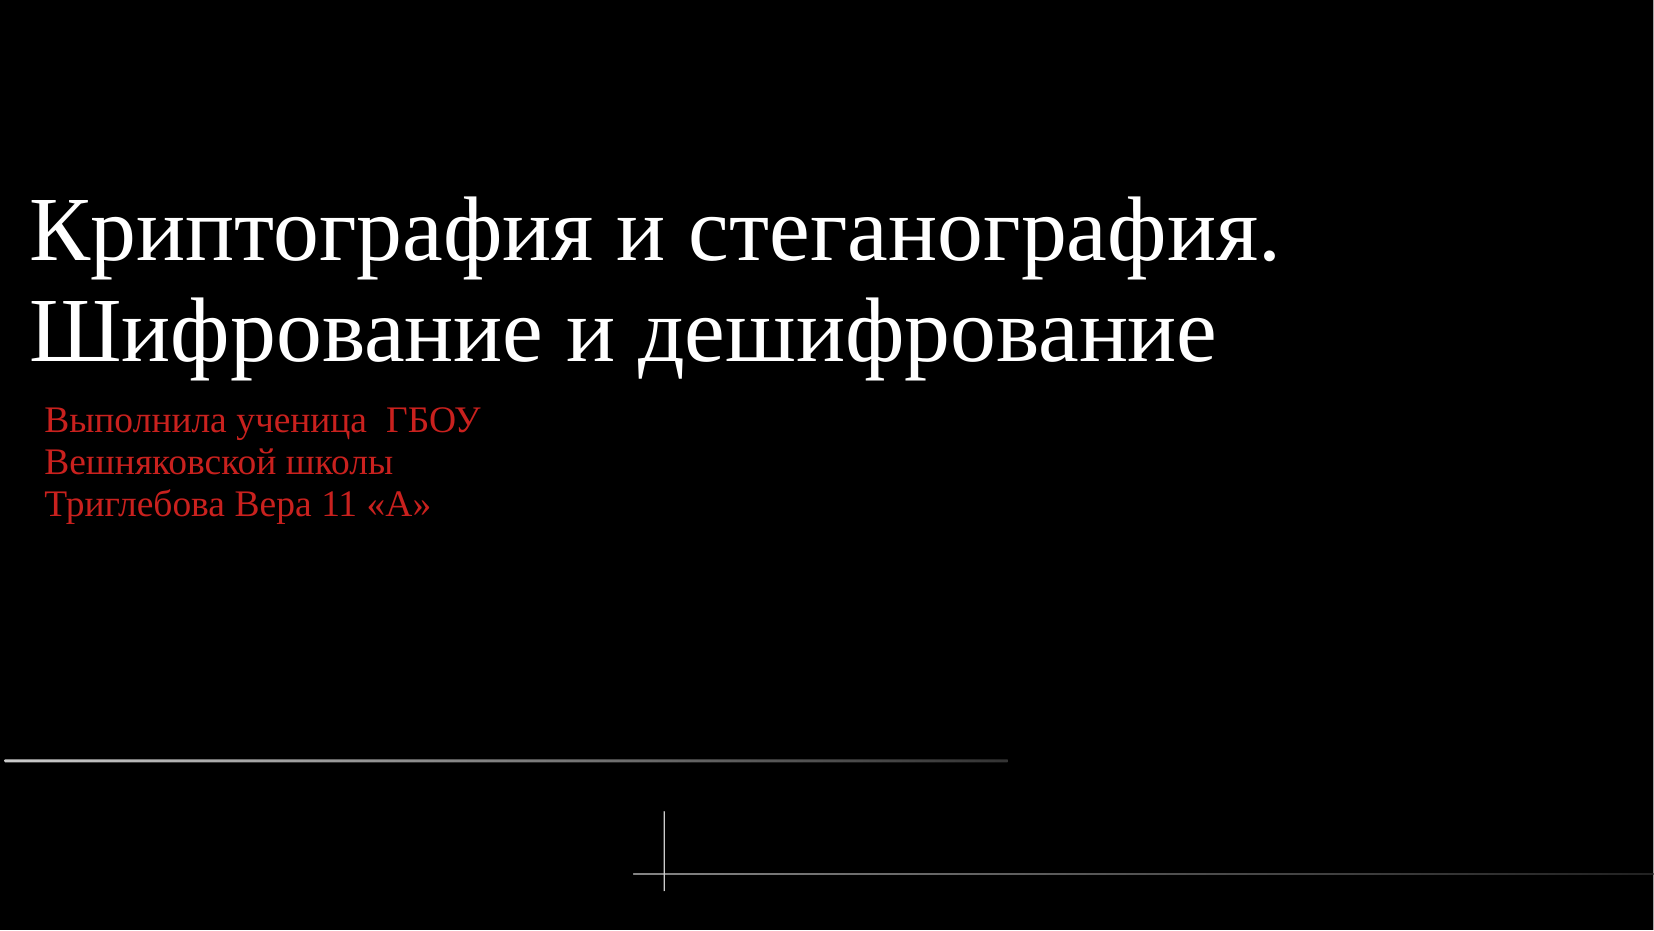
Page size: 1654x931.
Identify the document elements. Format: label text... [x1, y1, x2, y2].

title Криптография и стеганография. Шифрование и дешифрование [29, 178, 1506, 382]
text_box Выполнила ученица ГБОУ Вешняковской школы Триглебова Вера 11 «А» [29, 392, 650, 532]
